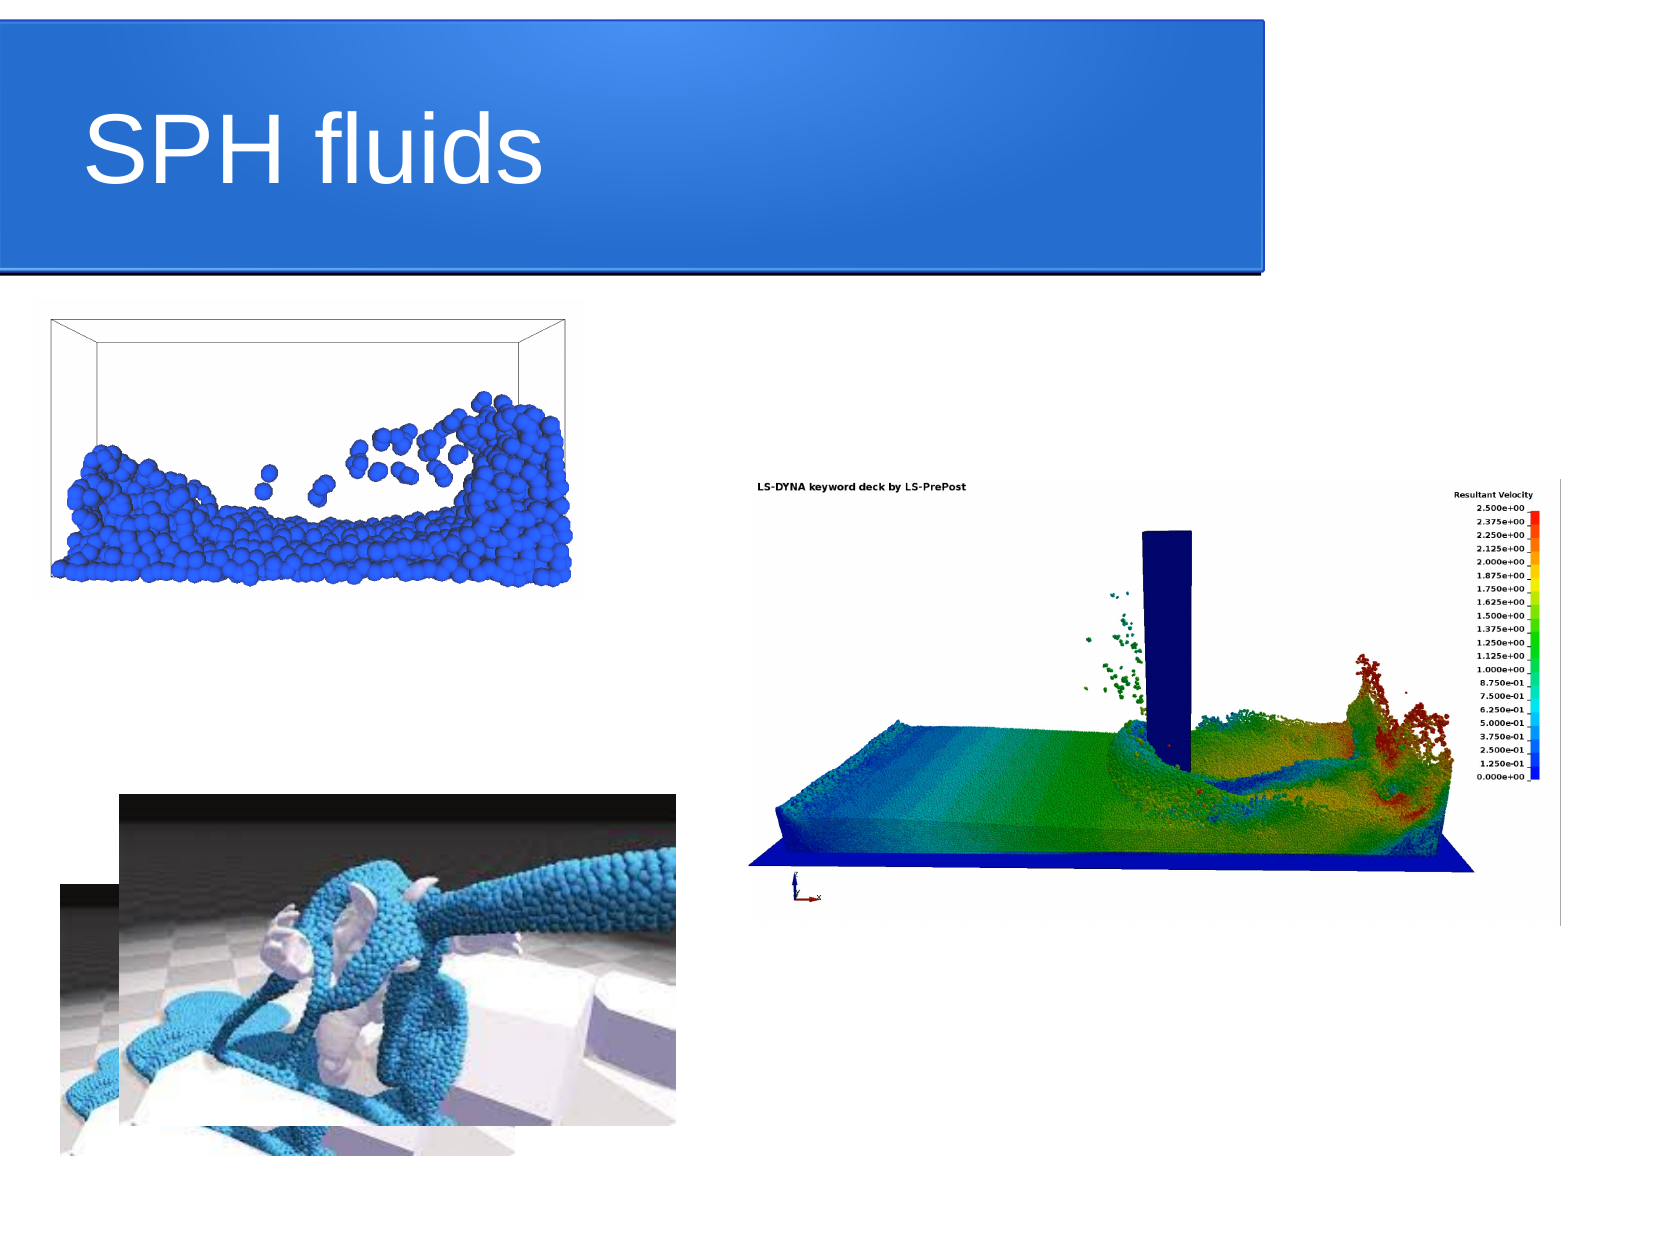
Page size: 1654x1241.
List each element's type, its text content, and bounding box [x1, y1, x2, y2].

picture [746, 479, 1561, 926]
picture [34, 299, 586, 602]
picture [60, 794, 676, 1156]
title SPH fluids [82, 47, 1235, 252]
